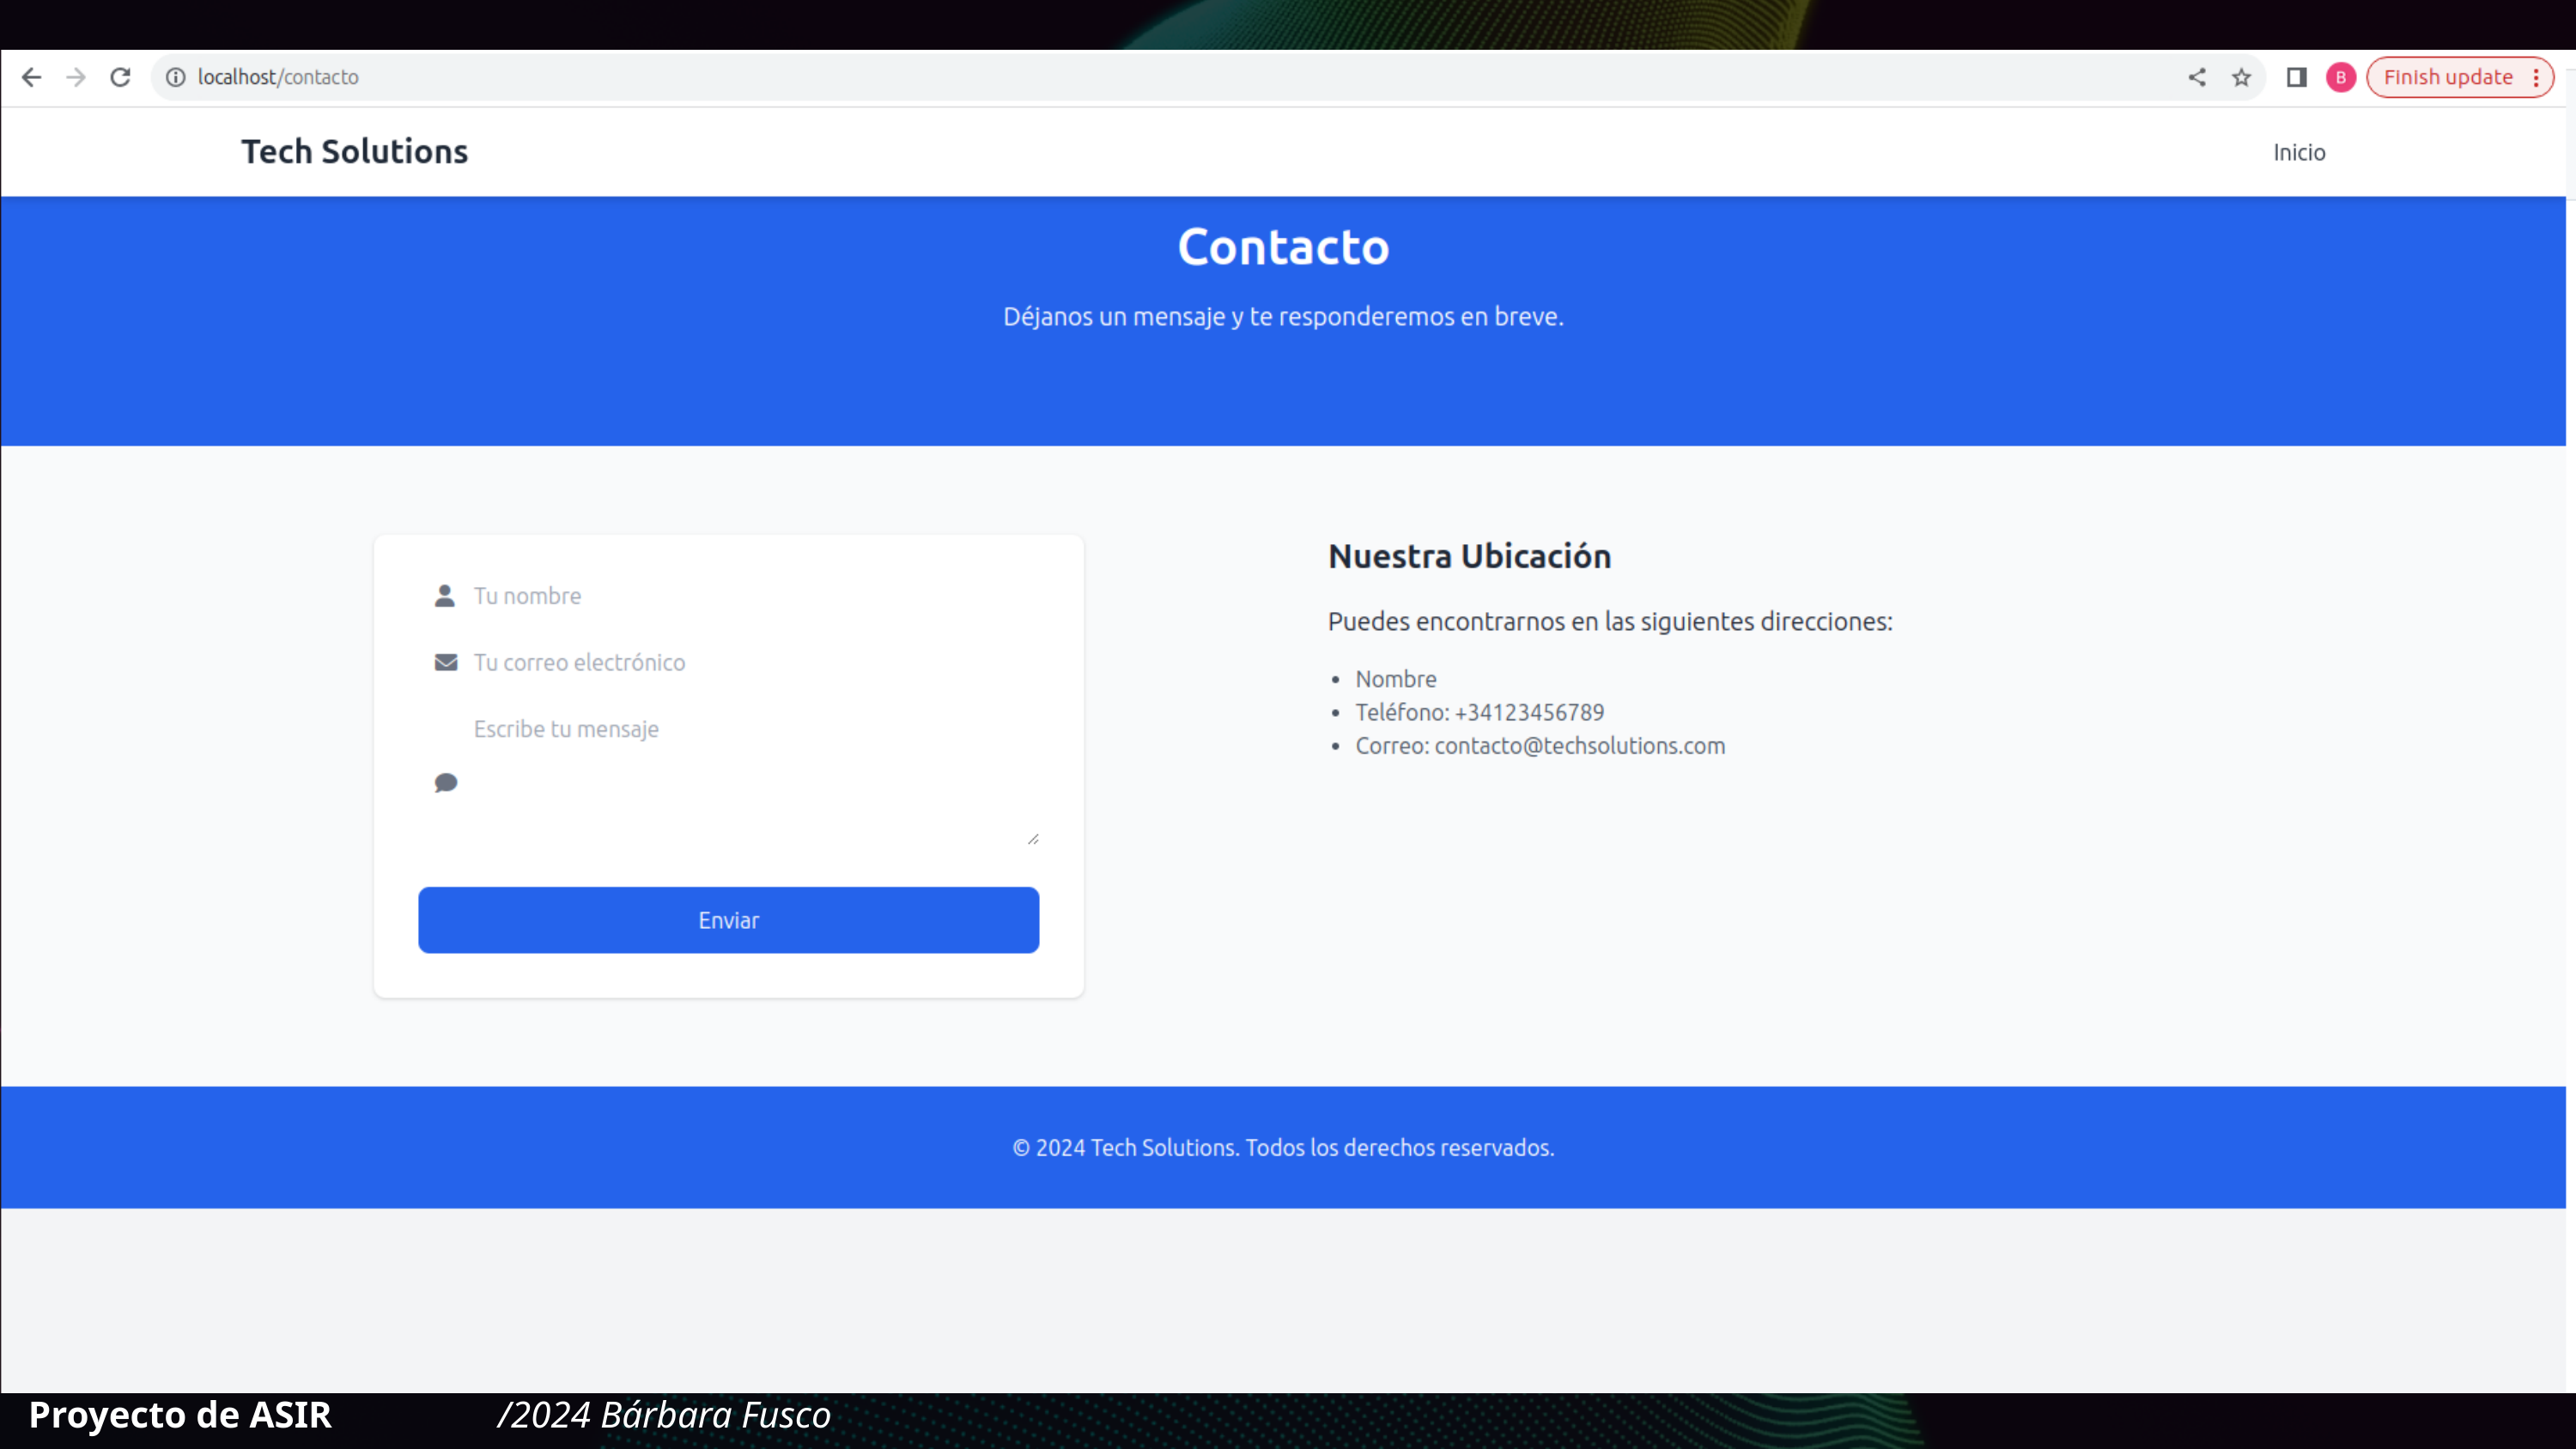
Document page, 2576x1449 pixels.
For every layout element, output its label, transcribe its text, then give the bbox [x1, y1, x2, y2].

text_box [0, 0, 2576, 1449]
text_box /2024 Bárbara Fusco [498, 1395, 1067, 1435]
text_box Proyecto de ASIR [28, 1395, 498, 1435]
